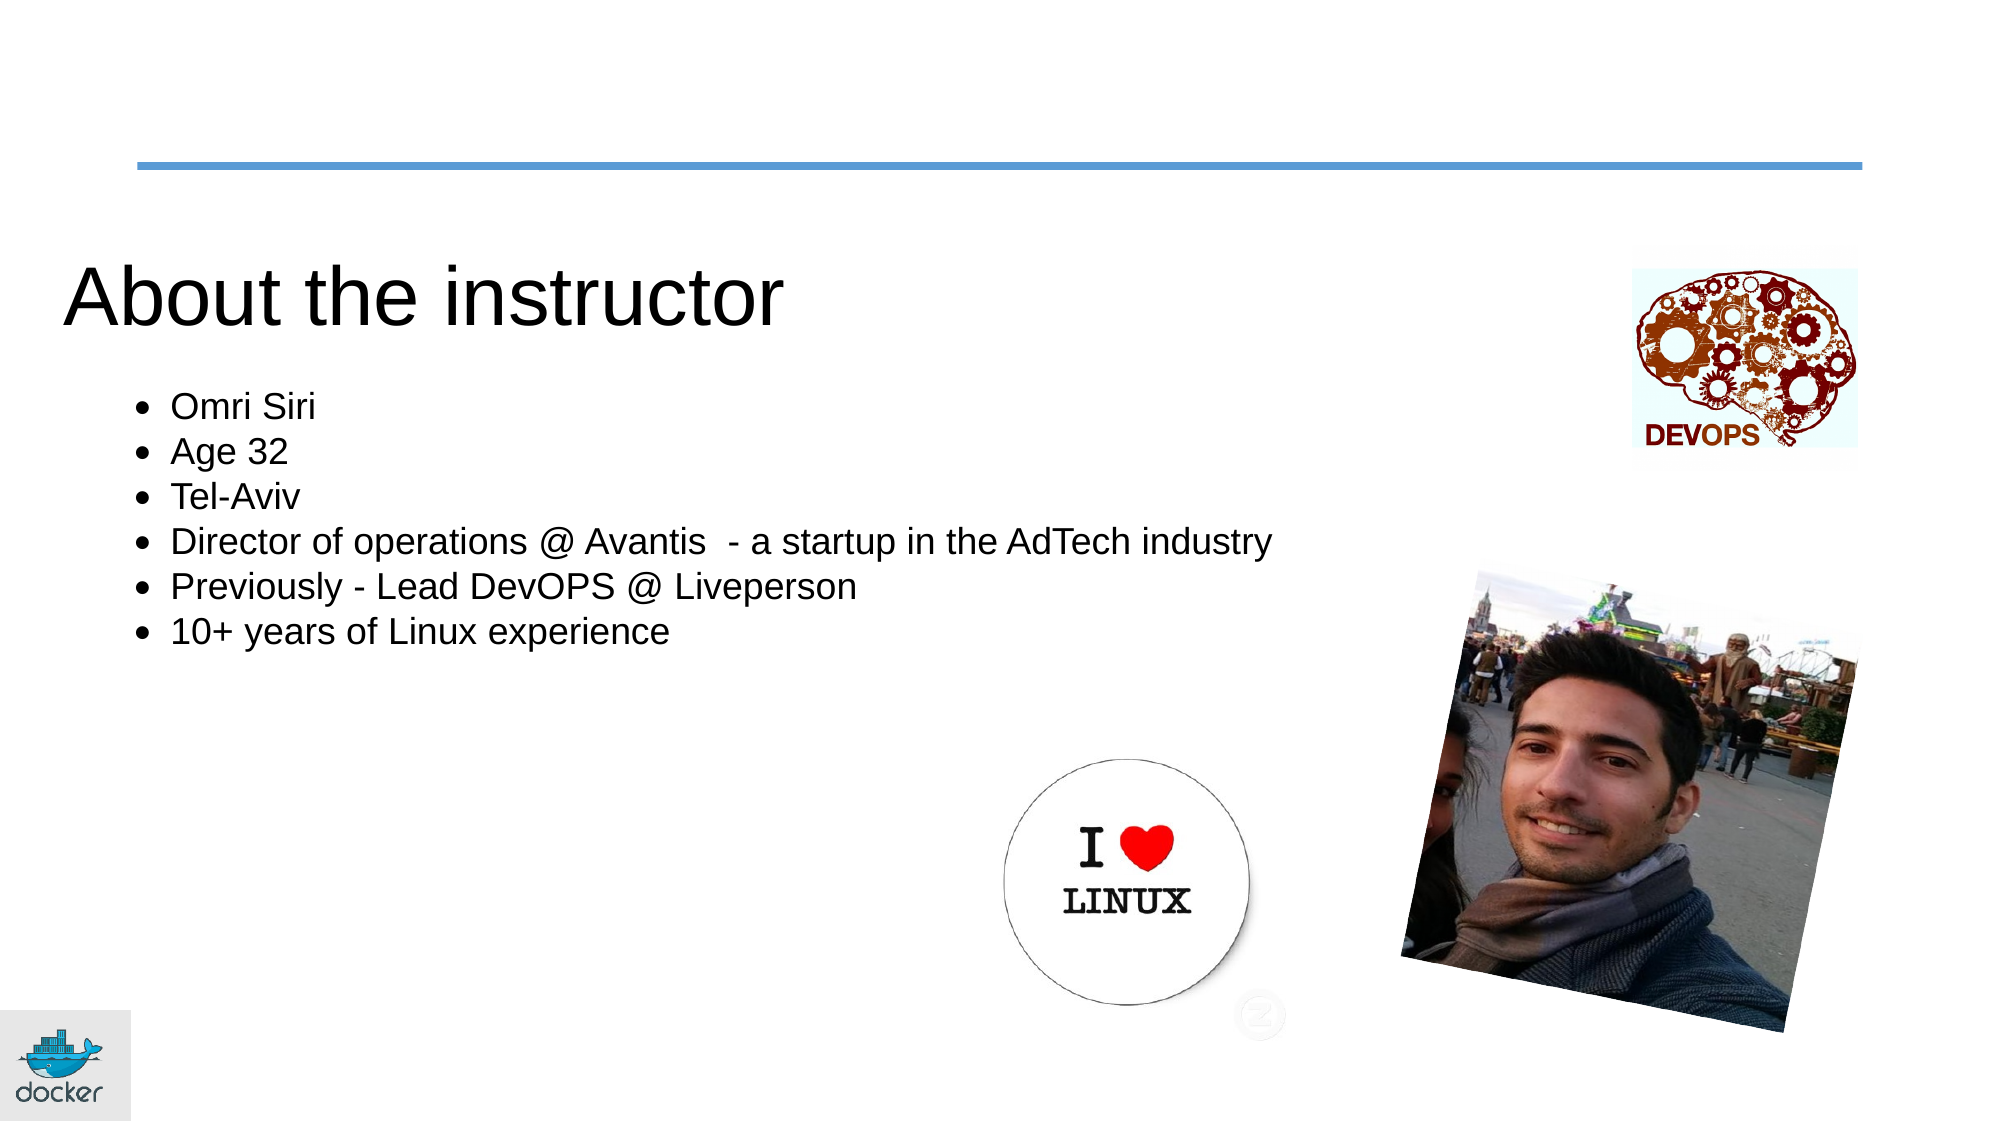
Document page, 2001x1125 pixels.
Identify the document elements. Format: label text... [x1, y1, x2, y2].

picture [1400, 557, 1863, 1033]
picture [961, 716, 1292, 1047]
text_box About the instructor [49, 235, 1560, 450]
picture [1632, 245, 1858, 471]
text_box Omri Siri Age 32 Tel-Aviv Director of operations @ Avantis - a startup in the AdTech industry Previously - Lead DevOPS @ Liveperson 10+ years of Linux experience [120, 374, 1900, 660]
picture [0, 1010, 131, 1121]
